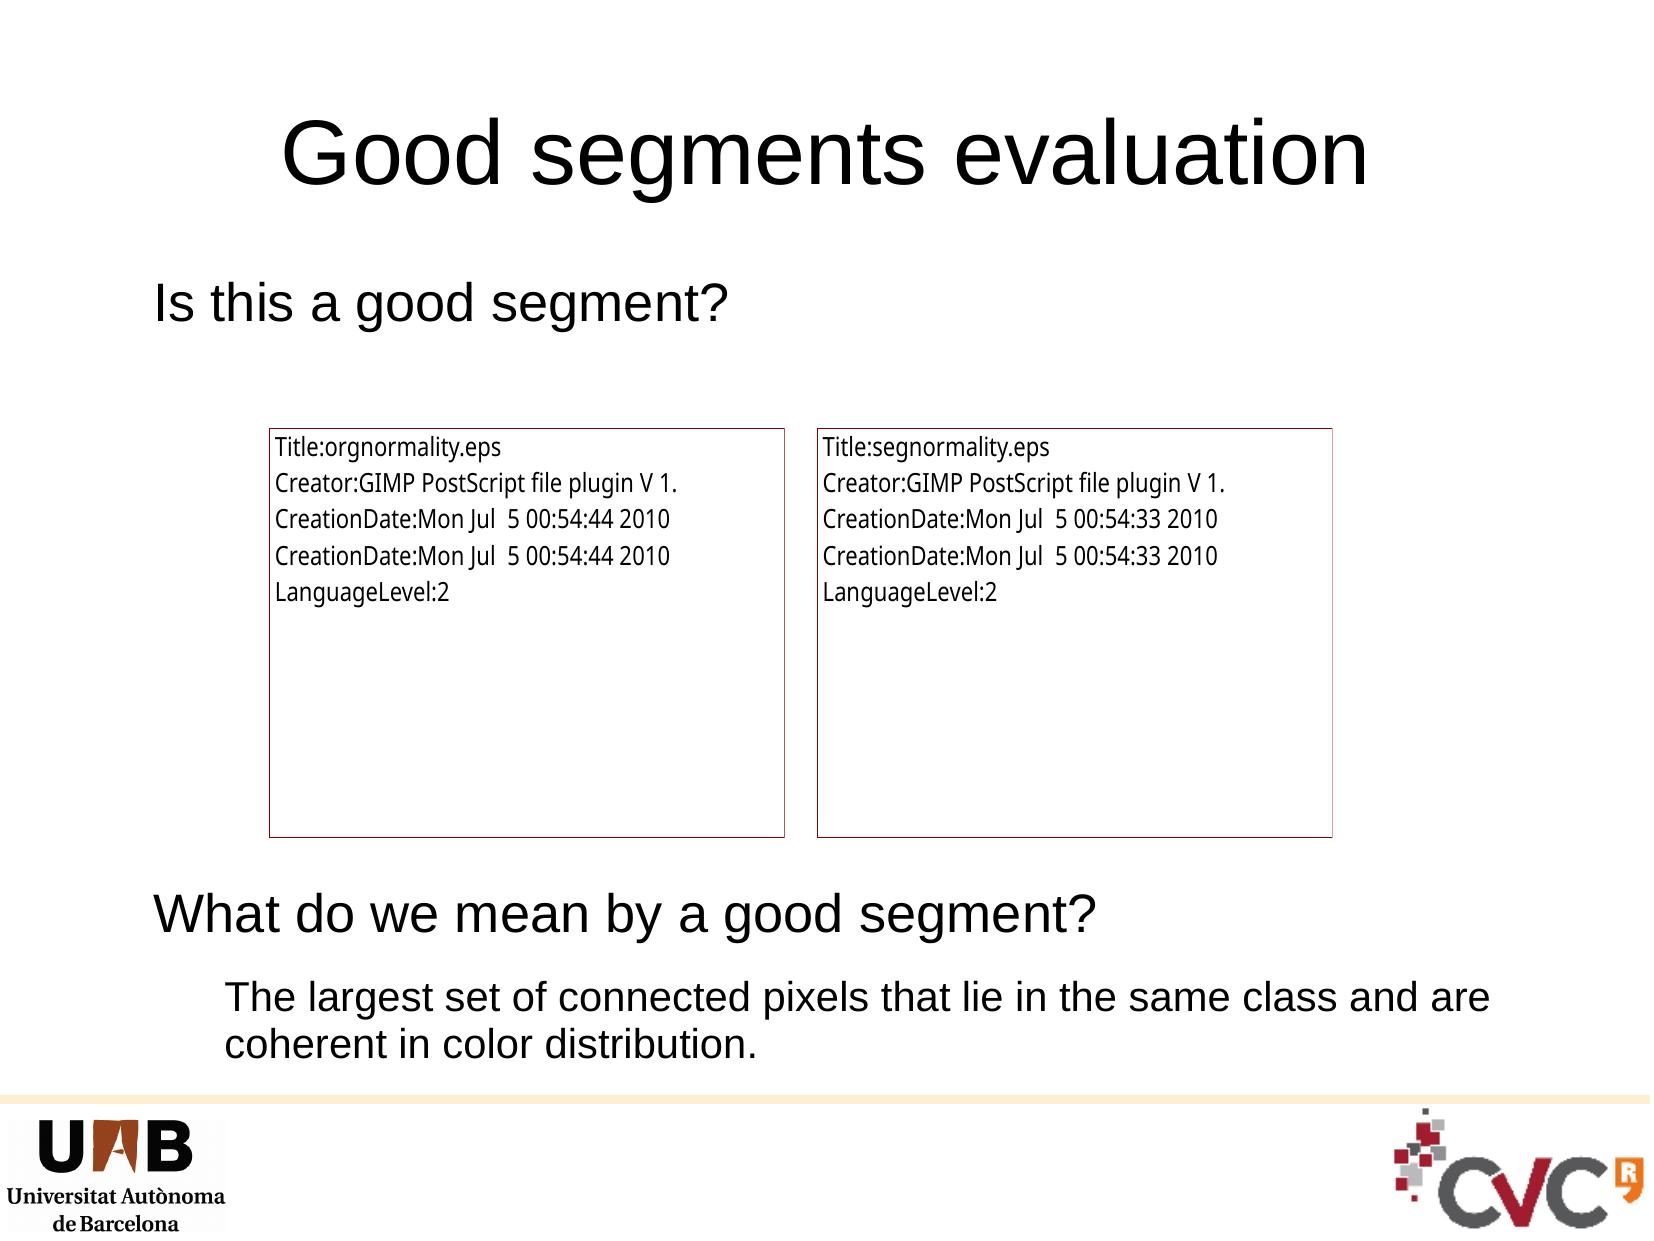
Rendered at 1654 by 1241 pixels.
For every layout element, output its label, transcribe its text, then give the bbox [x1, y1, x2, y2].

picture [7, 1119, 226, 1232]
list Is this a good segment? What do we mean by a good segment? The largest set of connected pixels that lie in the same class and are coherent in color distribution. [82, 272, 1571, 1091]
picture [1393, 1107, 1650, 1235]
title Good segments evaluation [82, 56, 1571, 250]
